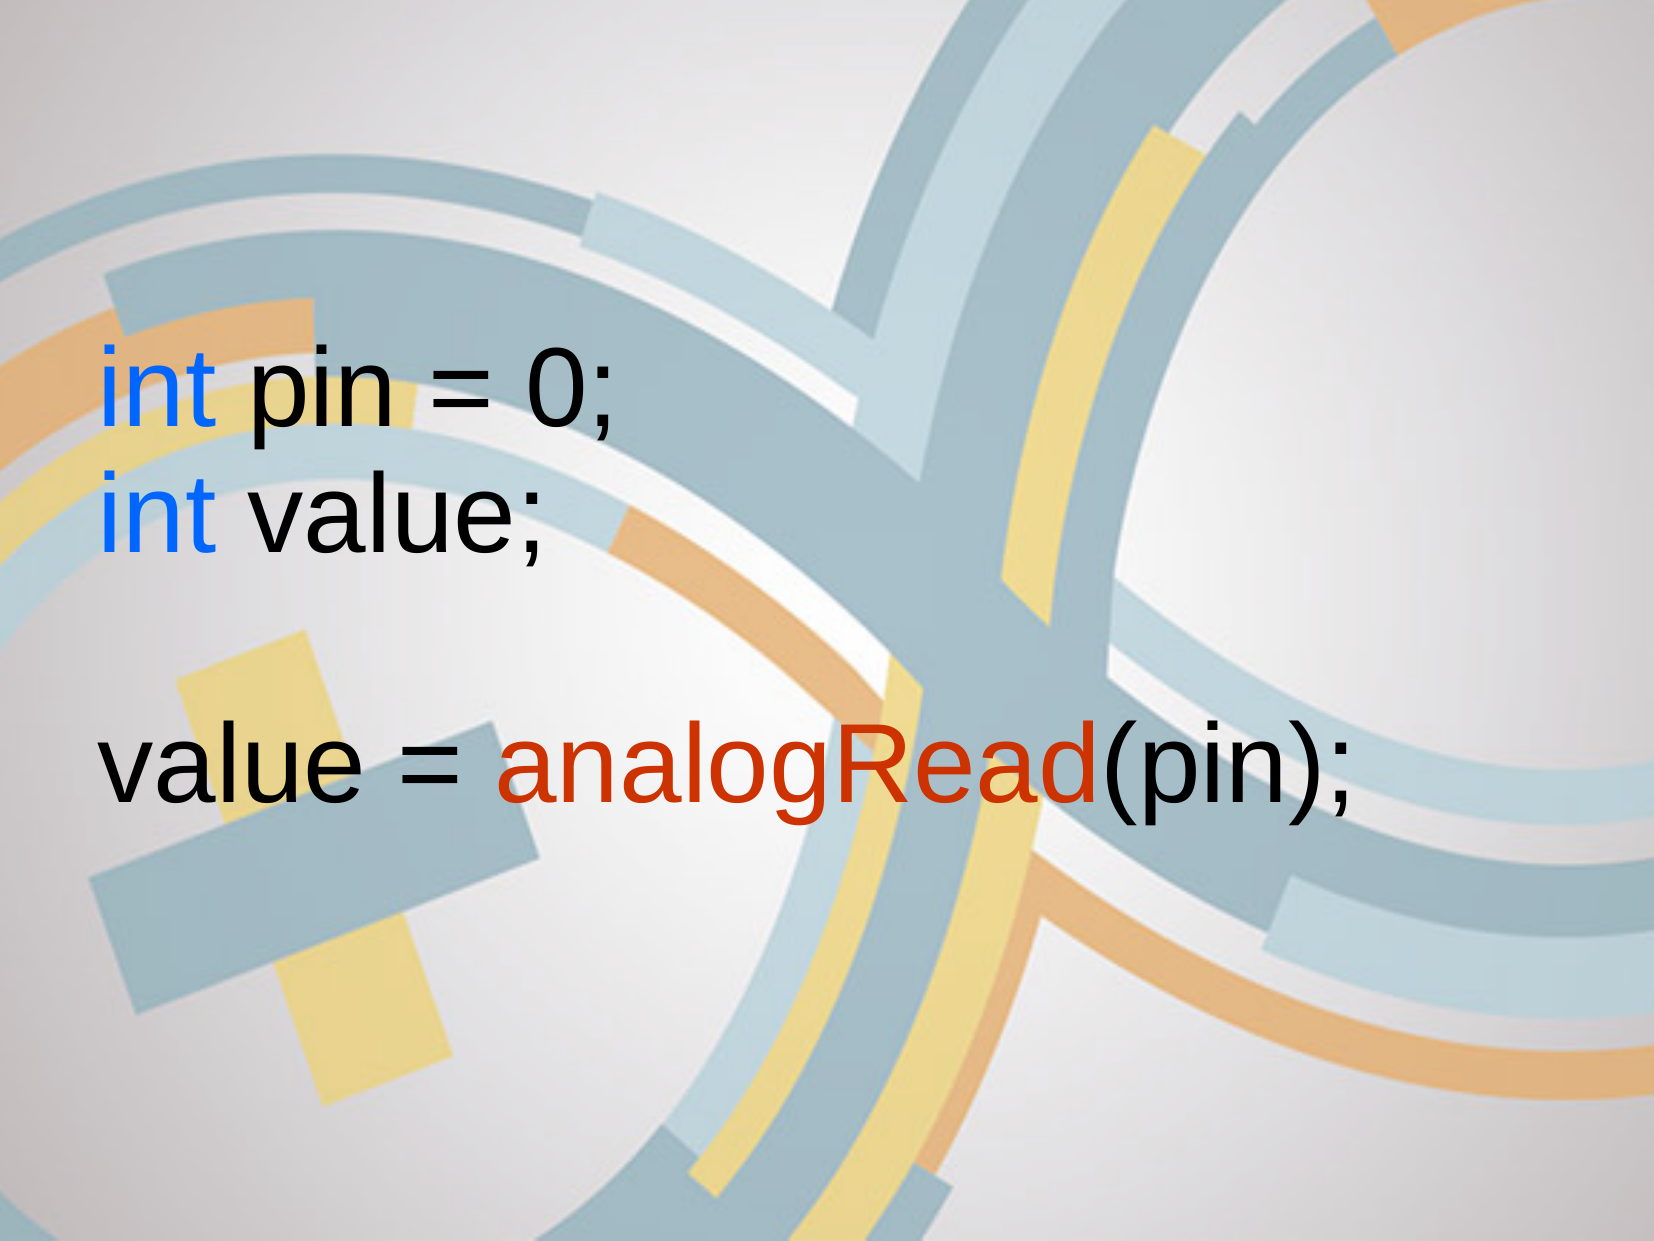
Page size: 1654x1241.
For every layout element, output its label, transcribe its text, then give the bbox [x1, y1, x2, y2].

picture [0, 0, 1654, 1241]
text_box int pin = 0; int value; value = analogRead(pin); [82, 191, 1630, 835]
